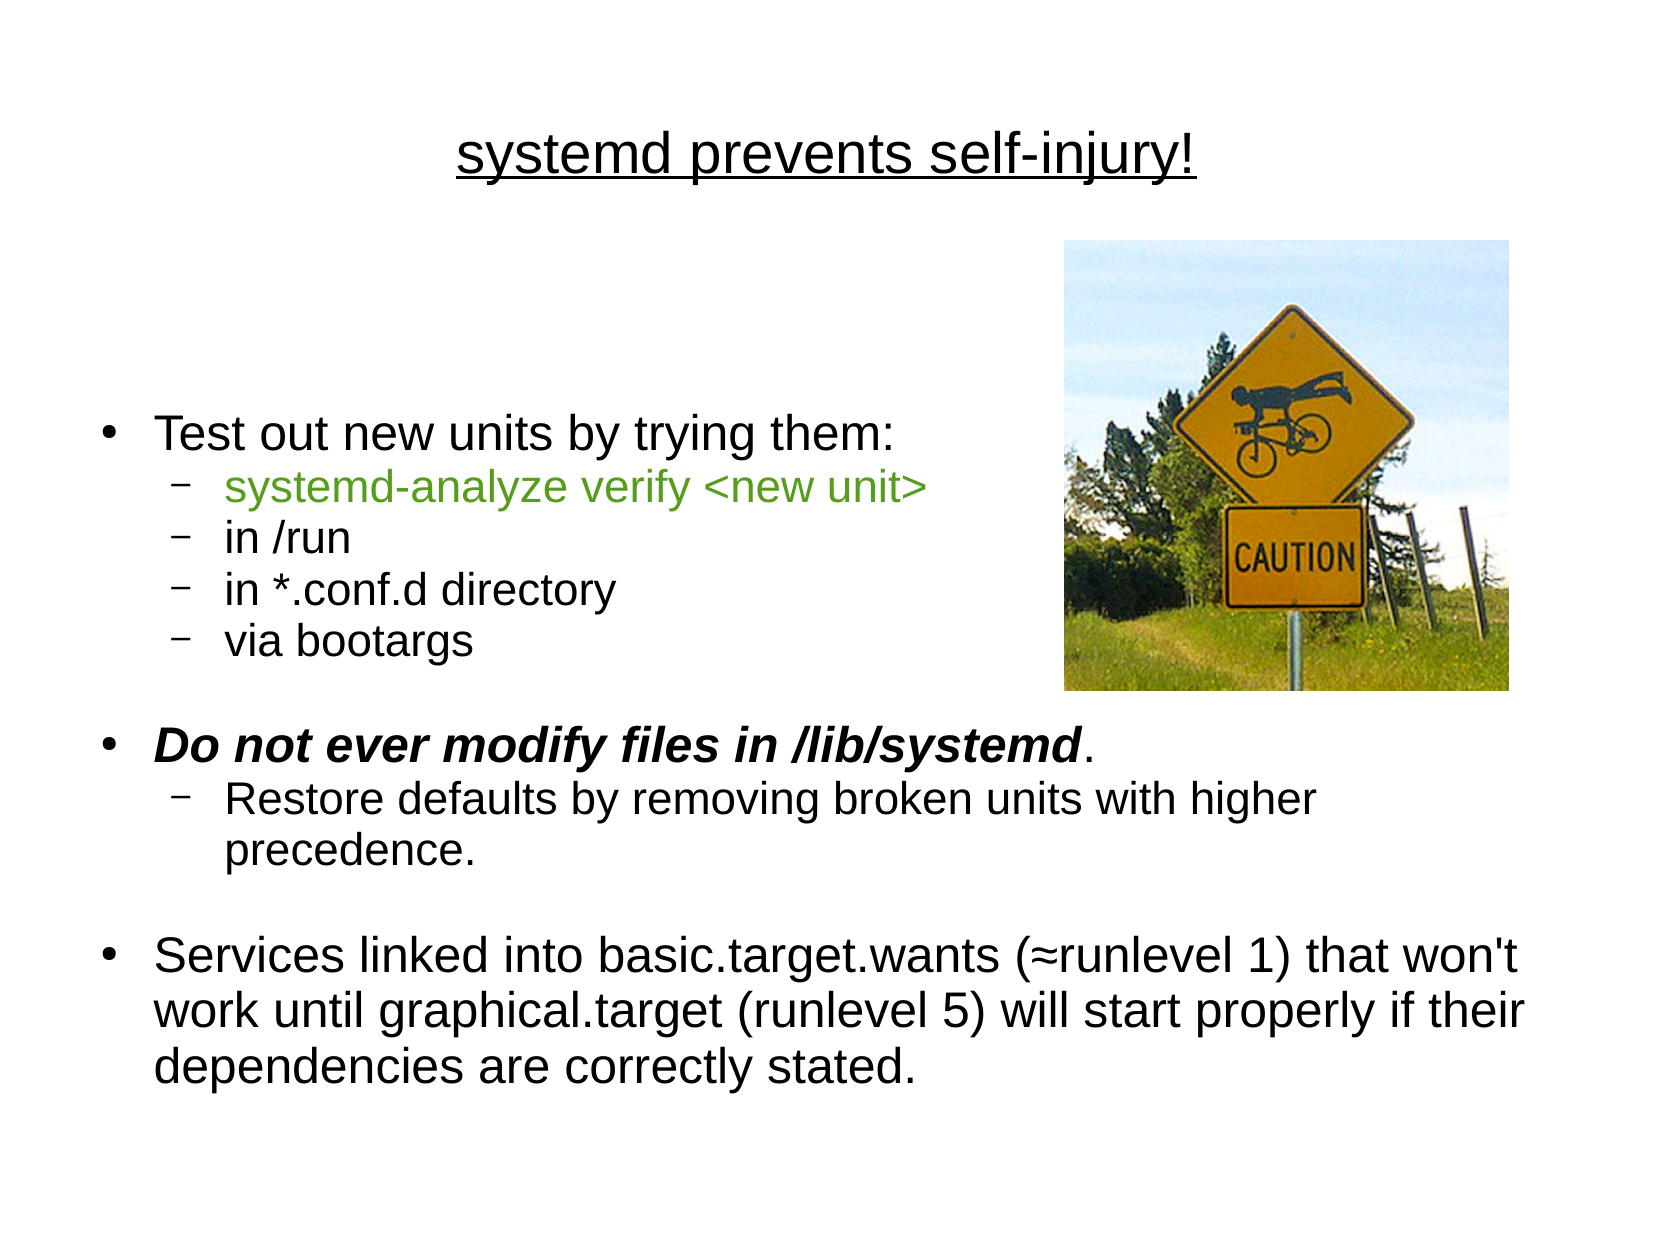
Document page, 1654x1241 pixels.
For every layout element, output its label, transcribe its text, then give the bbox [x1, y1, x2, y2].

title systemd prevents self-injury! [82, 49, 1571, 257]
list Test out new units by trying them: systemd-analyze verify <new unit> in /run in *.conf.d directory via bootargs Do not ever modify files in /lib/systemd. Restore defaults by removing broken units with higher precedence. Services linked into basic.target.wants (≈runlevel 1) that won't work until graphical.target (runlevel 5) will start properly if their dependencies are correctly stated. [82, 405, 1579, 1081]
picture [1064, 240, 1509, 691]
